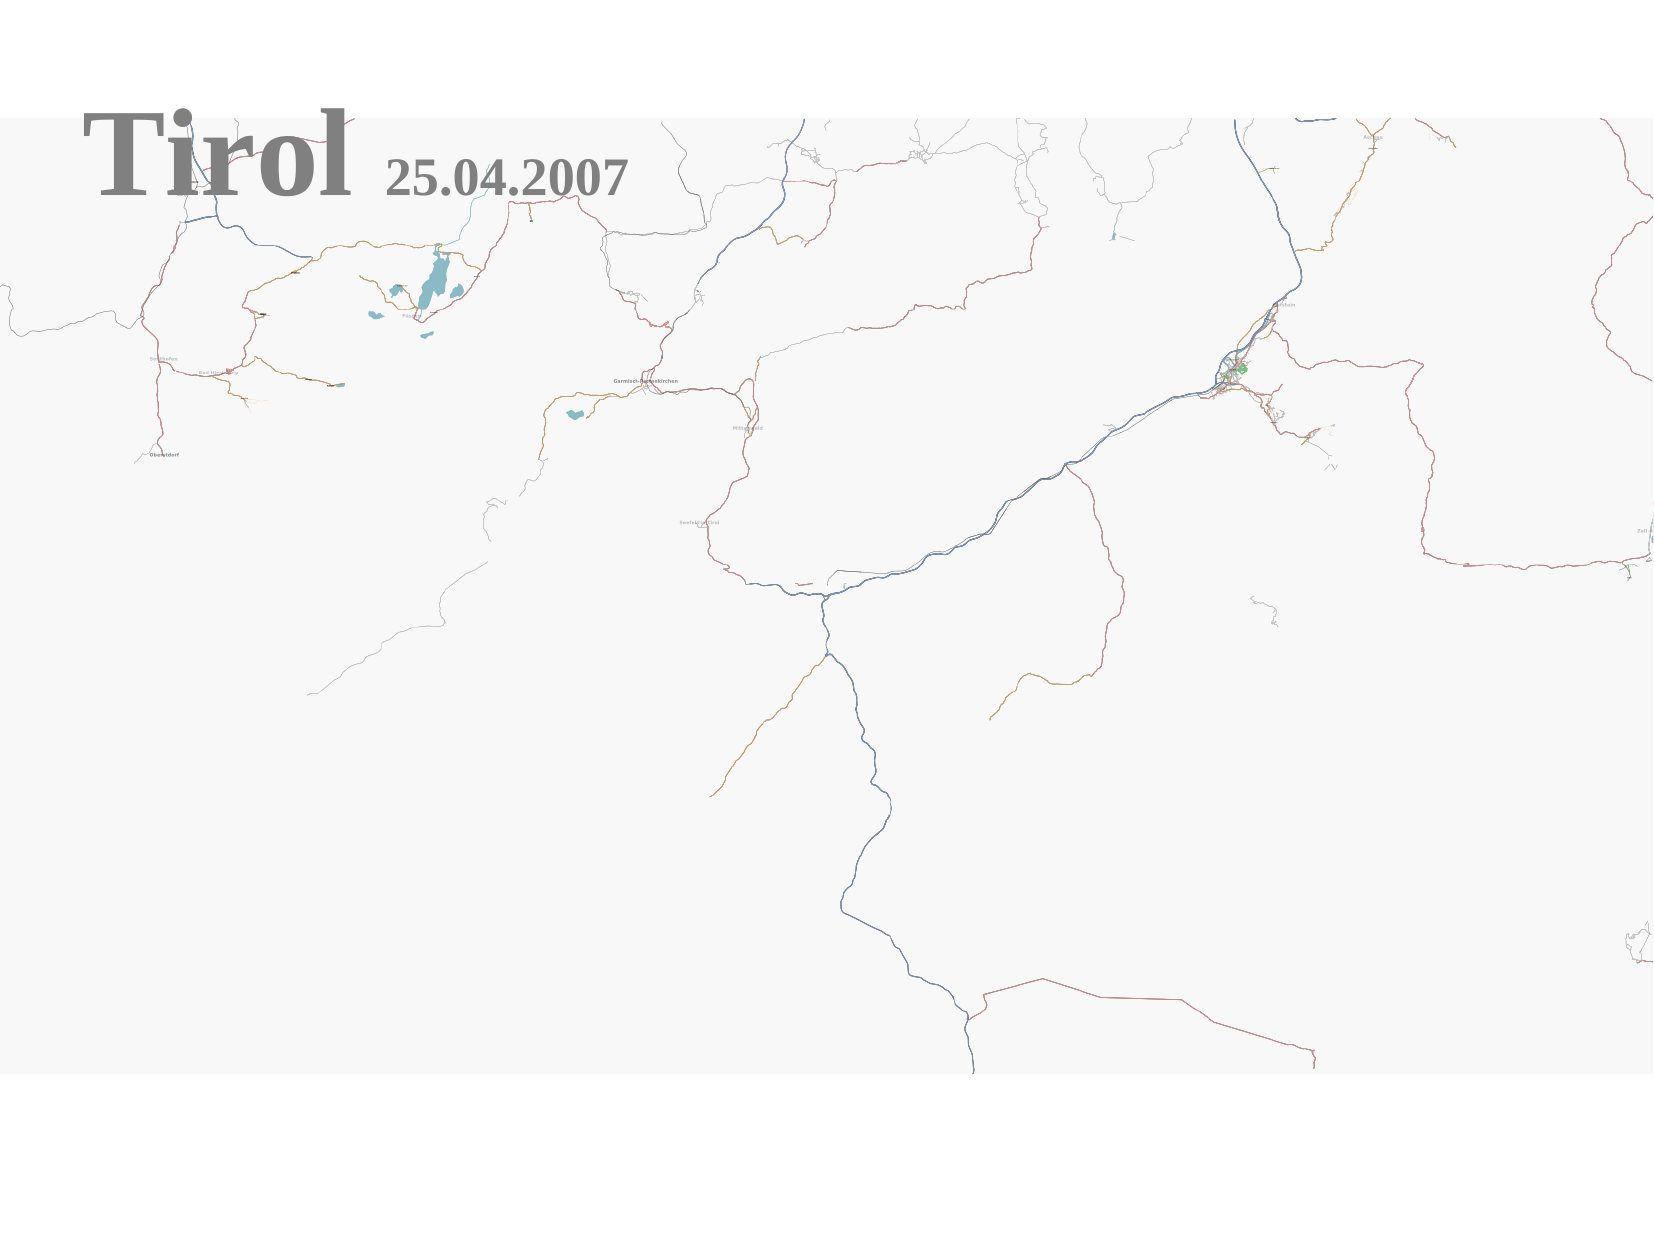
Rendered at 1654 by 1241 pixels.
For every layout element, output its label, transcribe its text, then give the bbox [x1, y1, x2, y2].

picture [0, 118, 1654, 1074]
title Tirol 25.04.2007 [82, 56, 1571, 250]
